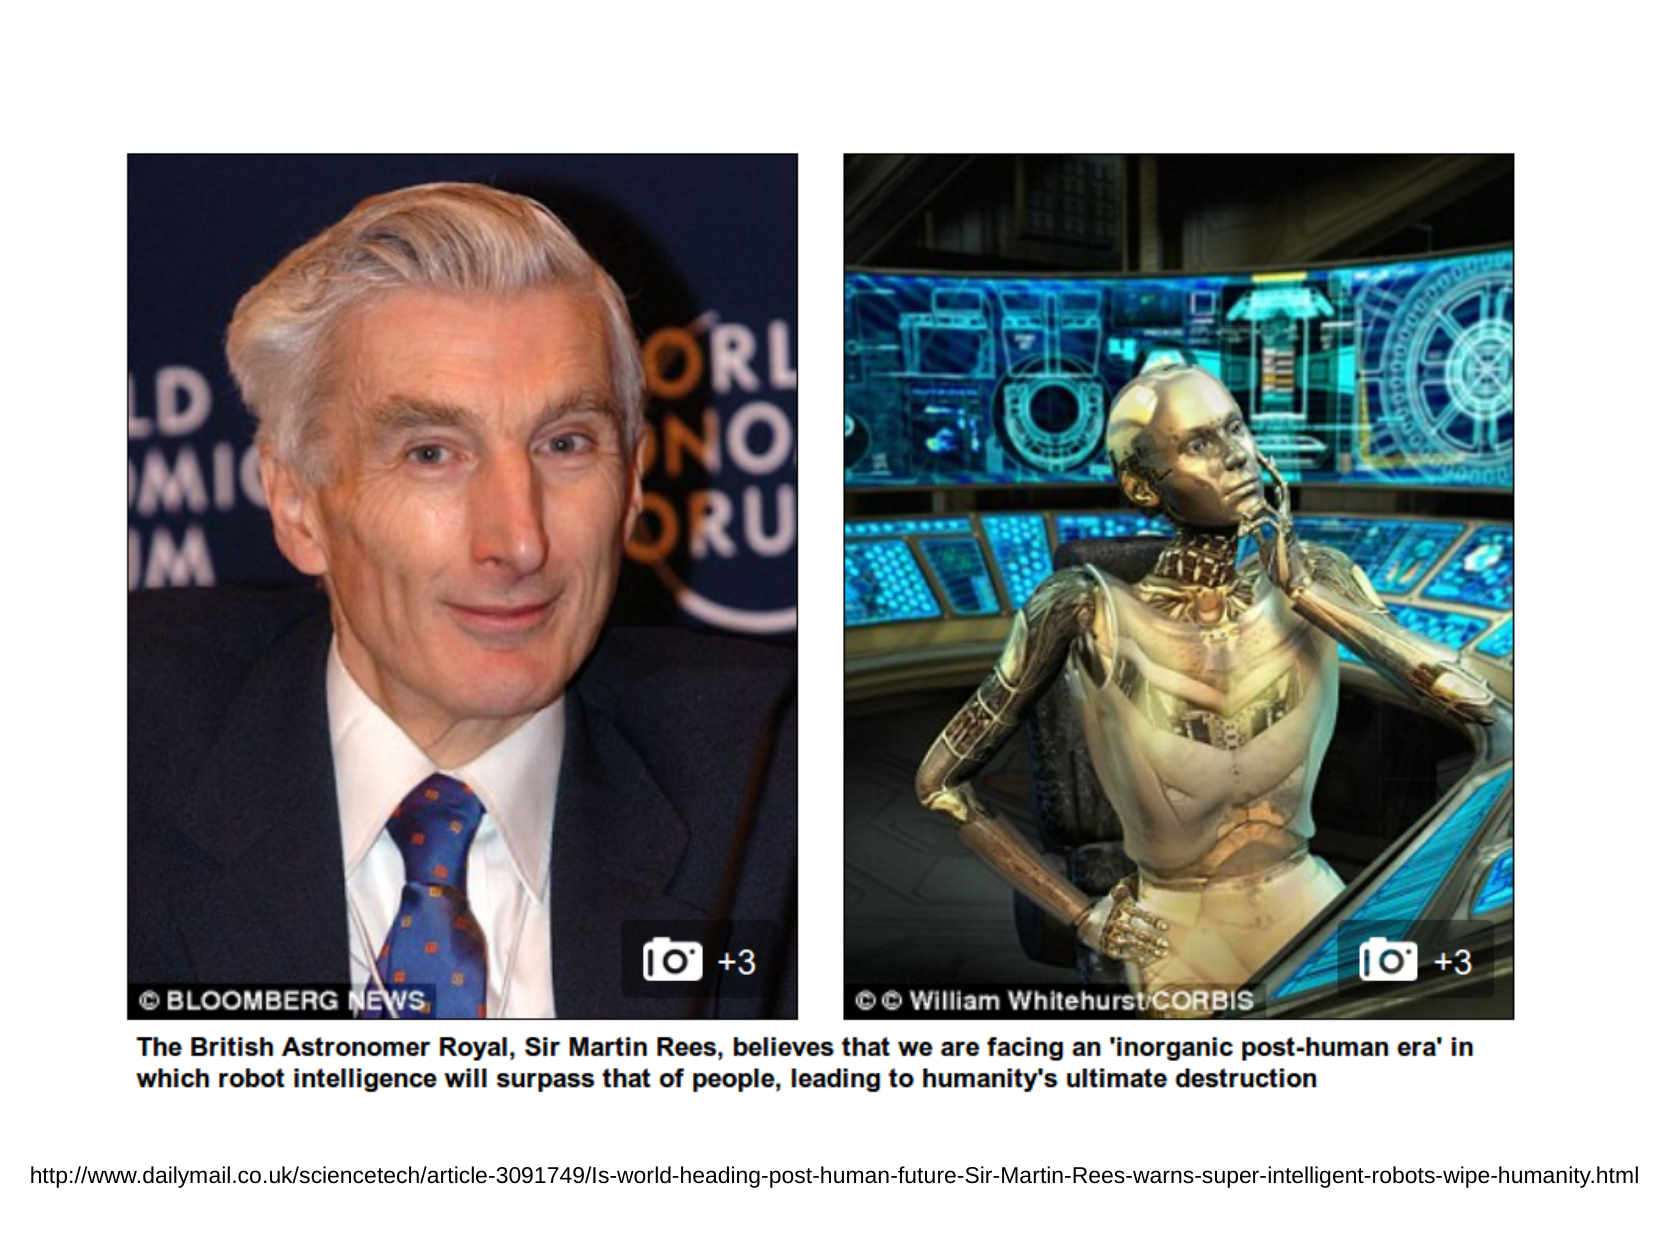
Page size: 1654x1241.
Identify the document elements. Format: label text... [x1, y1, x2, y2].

picture [118, 141, 1535, 1100]
text_box http://www.dailymail.co.uk/sciencetech/article-3091749/Is-world-heading-post-human-future-Sir-Martin-Rees-warns-super-intelligent-robots-wipe-humanity.html [15, 1155, 1654, 1241]
